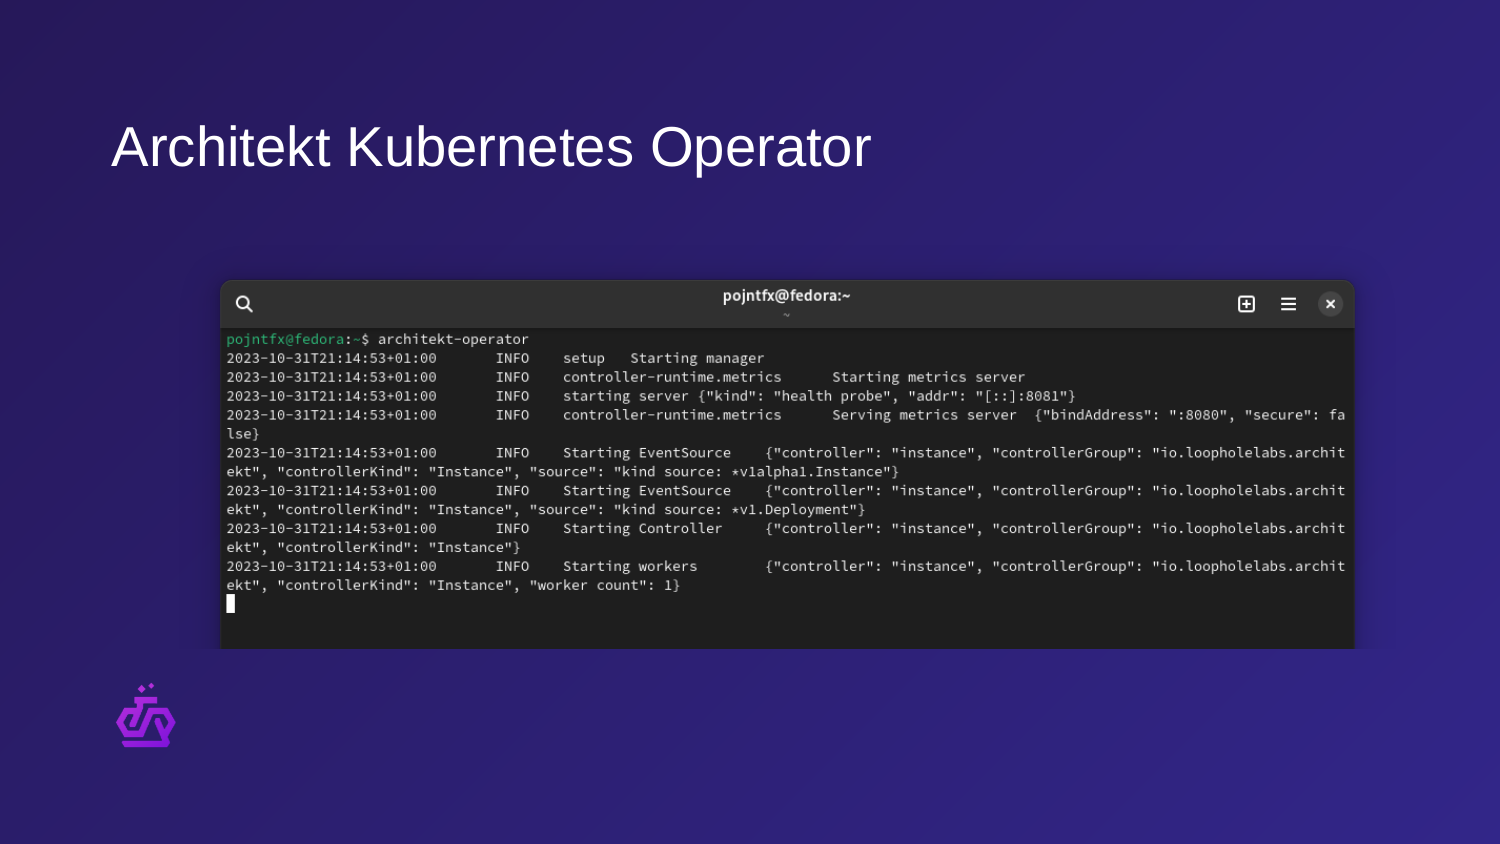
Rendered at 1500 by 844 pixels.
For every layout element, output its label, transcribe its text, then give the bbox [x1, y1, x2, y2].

picture [96, 661, 188, 773]
text_box Architekt Kubernetes Operator [96, 77, 1419, 210]
picture [156, 222, 1419, 649]
